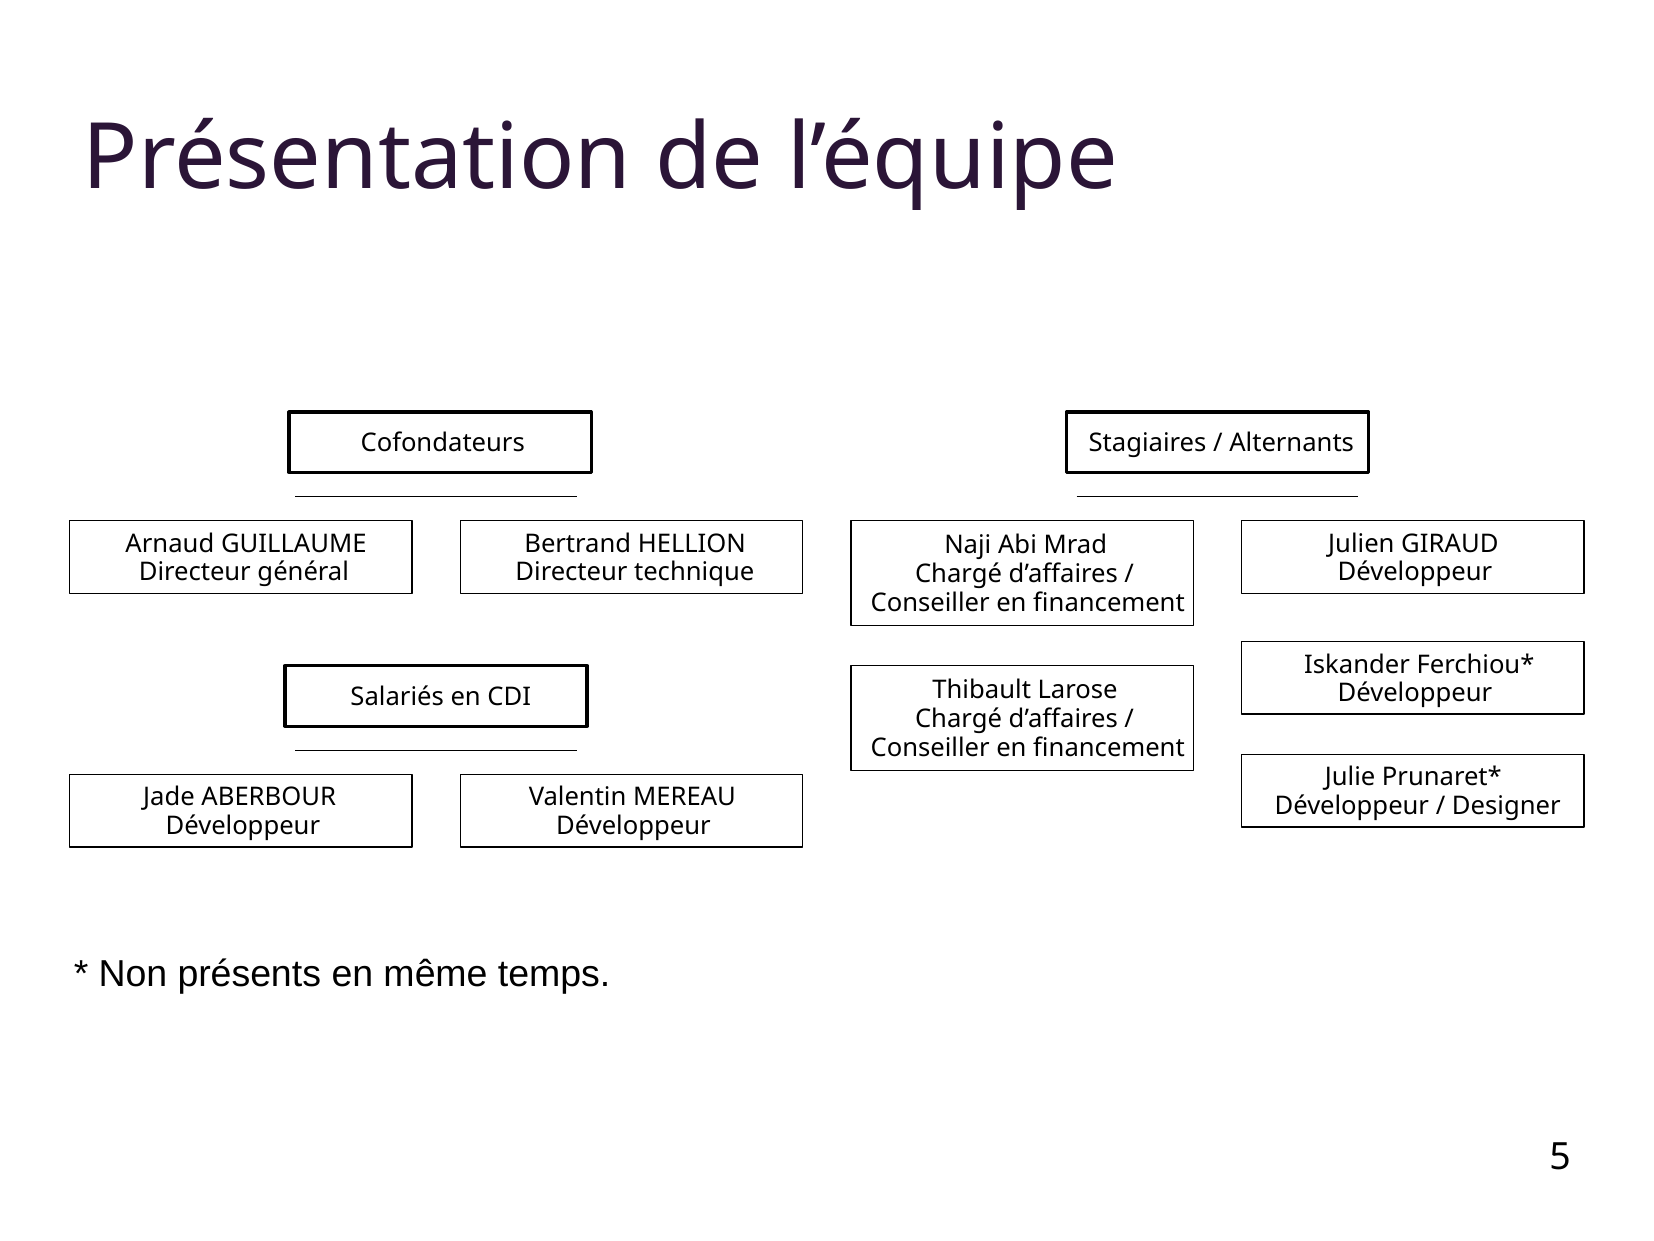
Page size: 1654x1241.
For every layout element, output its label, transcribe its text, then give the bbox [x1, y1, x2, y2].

title Présentation de l’équipe [82, 49, 1571, 257]
picture [64, 407, 1589, 852]
text_box * Non présents en même temps. [59, 944, 733, 1044]
